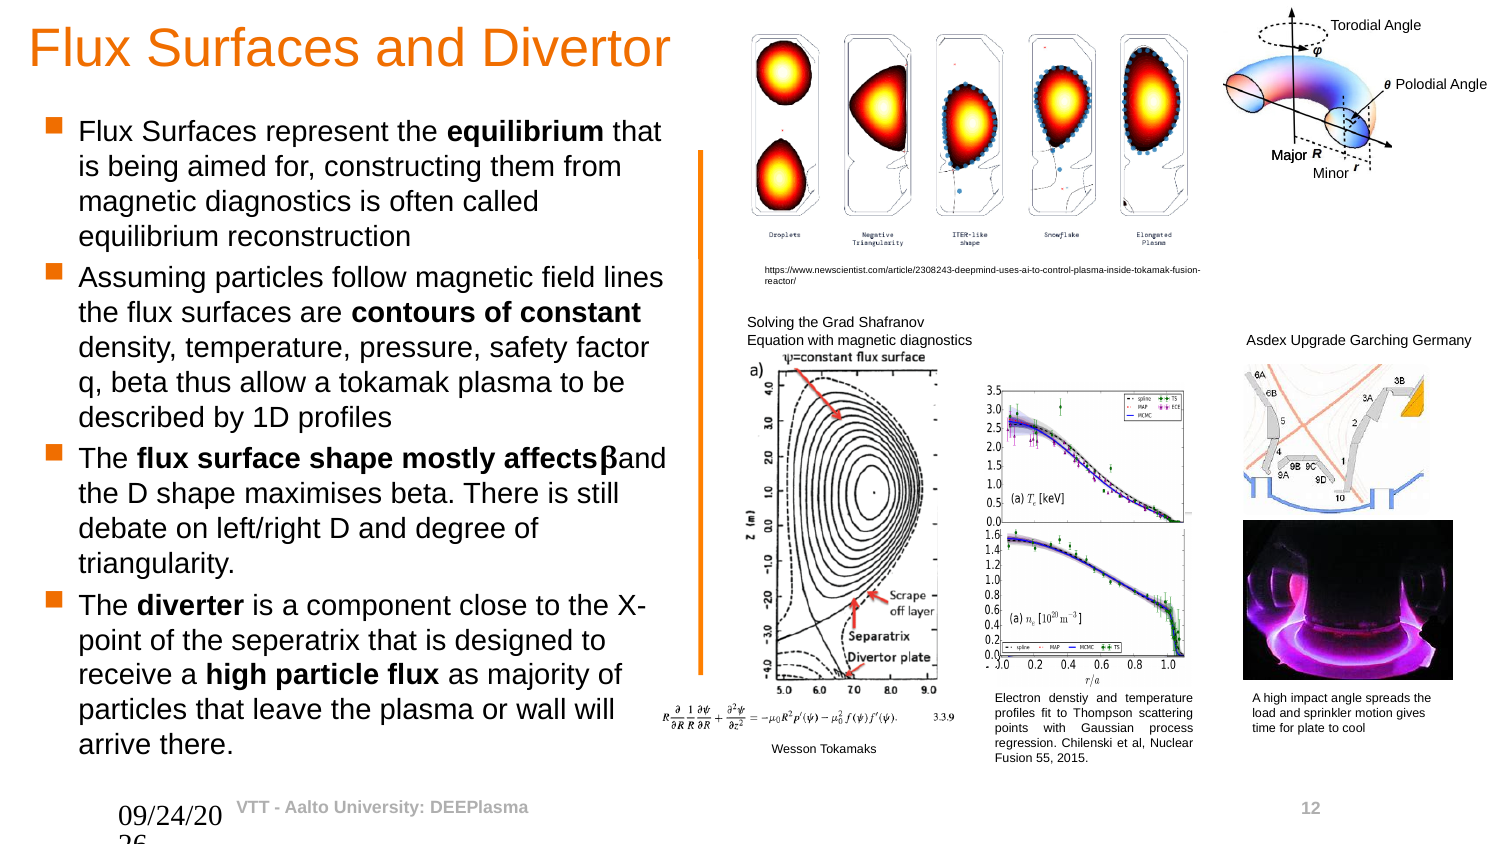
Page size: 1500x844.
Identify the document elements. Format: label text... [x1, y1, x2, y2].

text_box Torodial Angle [1315, 8, 1437, 40]
picture [1243, 362, 1453, 680]
text_box A high impact angle spreads the load and sprinkler motion gives time for plate to cool [1237, 682, 1466, 788]
text_box Minor [1298, 156, 1364, 188]
text_box Solving the Grad Shafranov Equation with magnetic diagnostics [732, 305, 995, 354]
title Flux Surfaces and Divertor [28, 14, 1169, 75]
picture [980, 382, 1192, 682]
picture [655, 347, 960, 733]
picture [1223, 6, 1392, 174]
list Flux Surfaces represent the equilibrium that is being aimed for, constructing them from magnetic diagnostics is often called equilibrium reconstruction Assuming particles follow magnetic field lines the flux surfaces are contours of constant density, temperature, pressure, safety factor q, beta thus allow a tokamak plasma to be described by 1D profiles The flux surface shape mostly affectsβand the D shape maximises beta. There is still debate on left/right D and degree of triangularity. The diverter is a component close to the X-point of the seperatrix that is designed to receive a high particle flux as majority of particles that leave the plasma or wall will arrive there. [42, 112, 675, 788]
text_box Asdex Upgrade Garching Germany [1231, 323, 1495, 362]
text_box https://www.newscientist.com/article/2308243-deepmind-uses-ai-to-control-plasma-inside-tokamak-fusion-reactor/ [749, 256, 1242, 295]
text_box Electron denstiy and temperature profiles fit to Thompson scattering points with Gaussian process regression. Chilenski et al, Nuclear Fusion 55, 2015. [980, 682, 1208, 788]
text_box Polodial Angle [1380, 67, 1500, 99]
text_box Wesson Tokamaks [756, 734, 985, 763]
picture [744, 22, 1195, 257]
text_box Major [1256, 138, 1323, 170]
